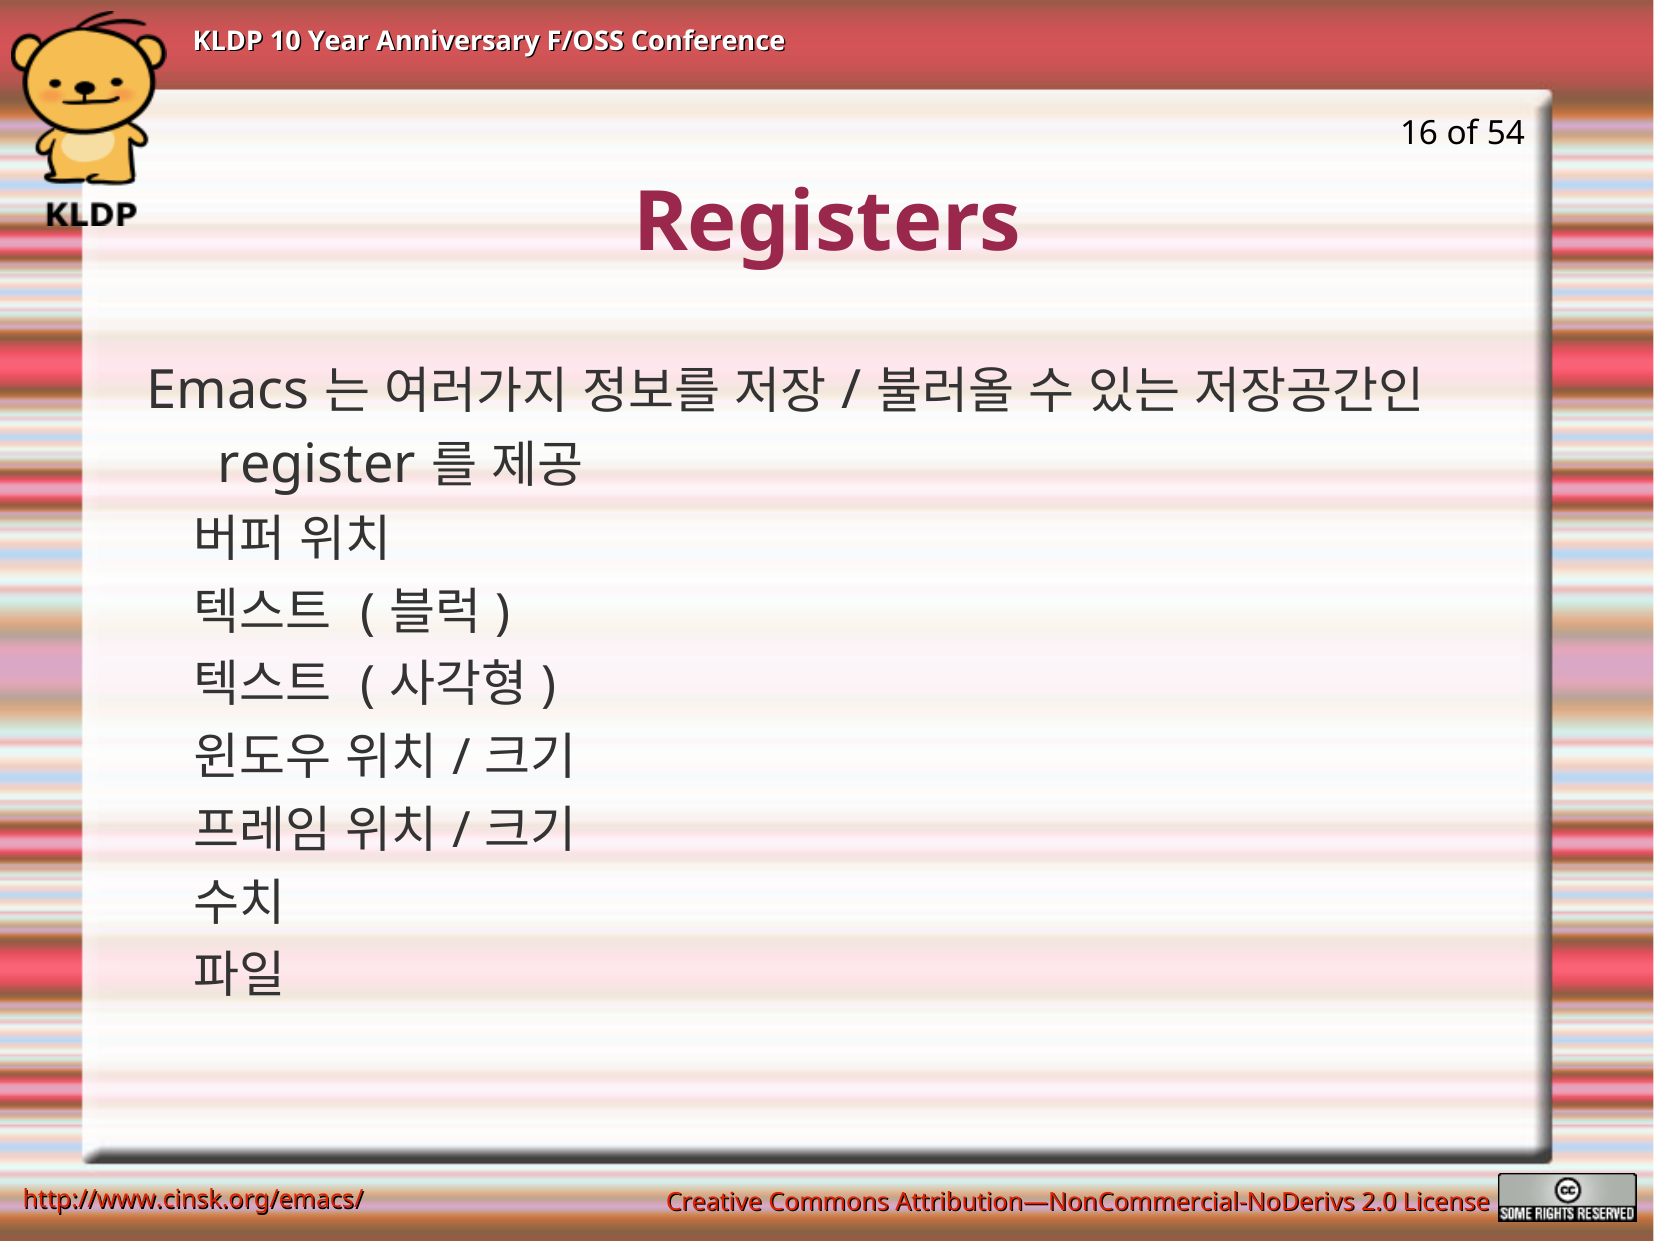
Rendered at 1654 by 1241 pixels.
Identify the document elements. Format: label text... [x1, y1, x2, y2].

list Emacs는 여러가지 정보를 저장/불러올 수 있는 저장공간인 register를 제공 버퍼 위치 텍스트 (블럭) 텍스트 (사각형) 윈도우 위치/크기 프레임 위치/크기 수치 파일 [134, 350, 1516, 1133]
picture [0, 0, 1654, 1241]
title Registers [121, 114, 1534, 322]
